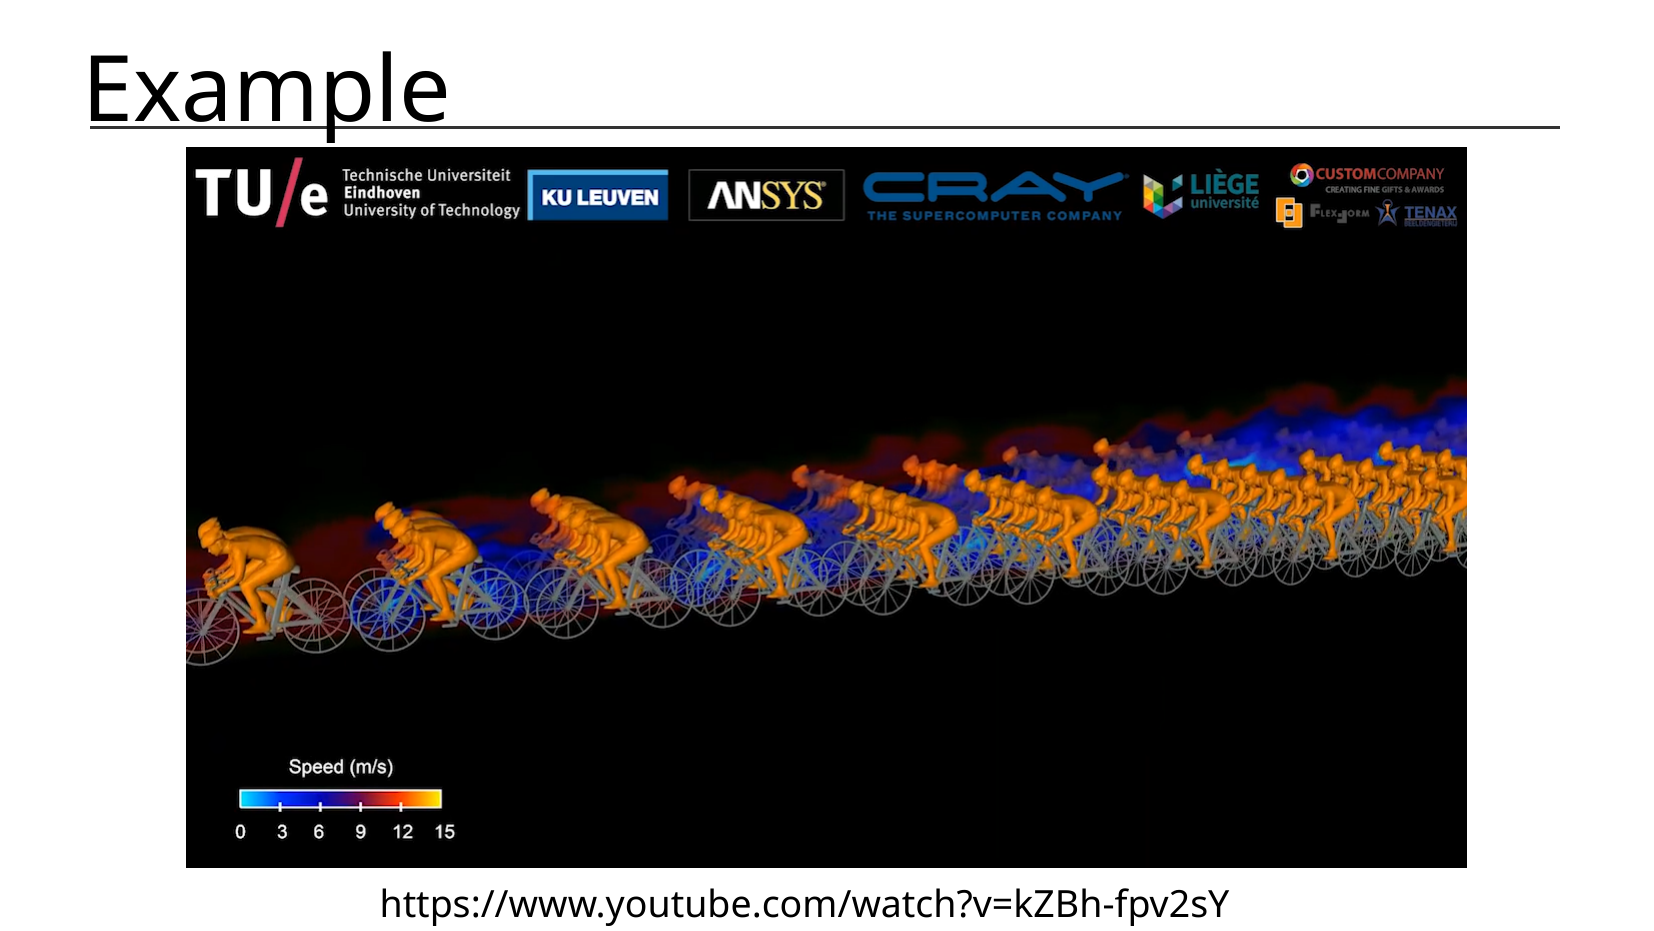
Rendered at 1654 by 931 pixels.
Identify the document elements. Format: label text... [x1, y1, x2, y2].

picture [186, 147, 1467, 868]
title Example [82, 32, 1571, 140]
text_box https://www.youtube.com/watch?v=kZBh-fpv2sY [364, 870, 1276, 931]
